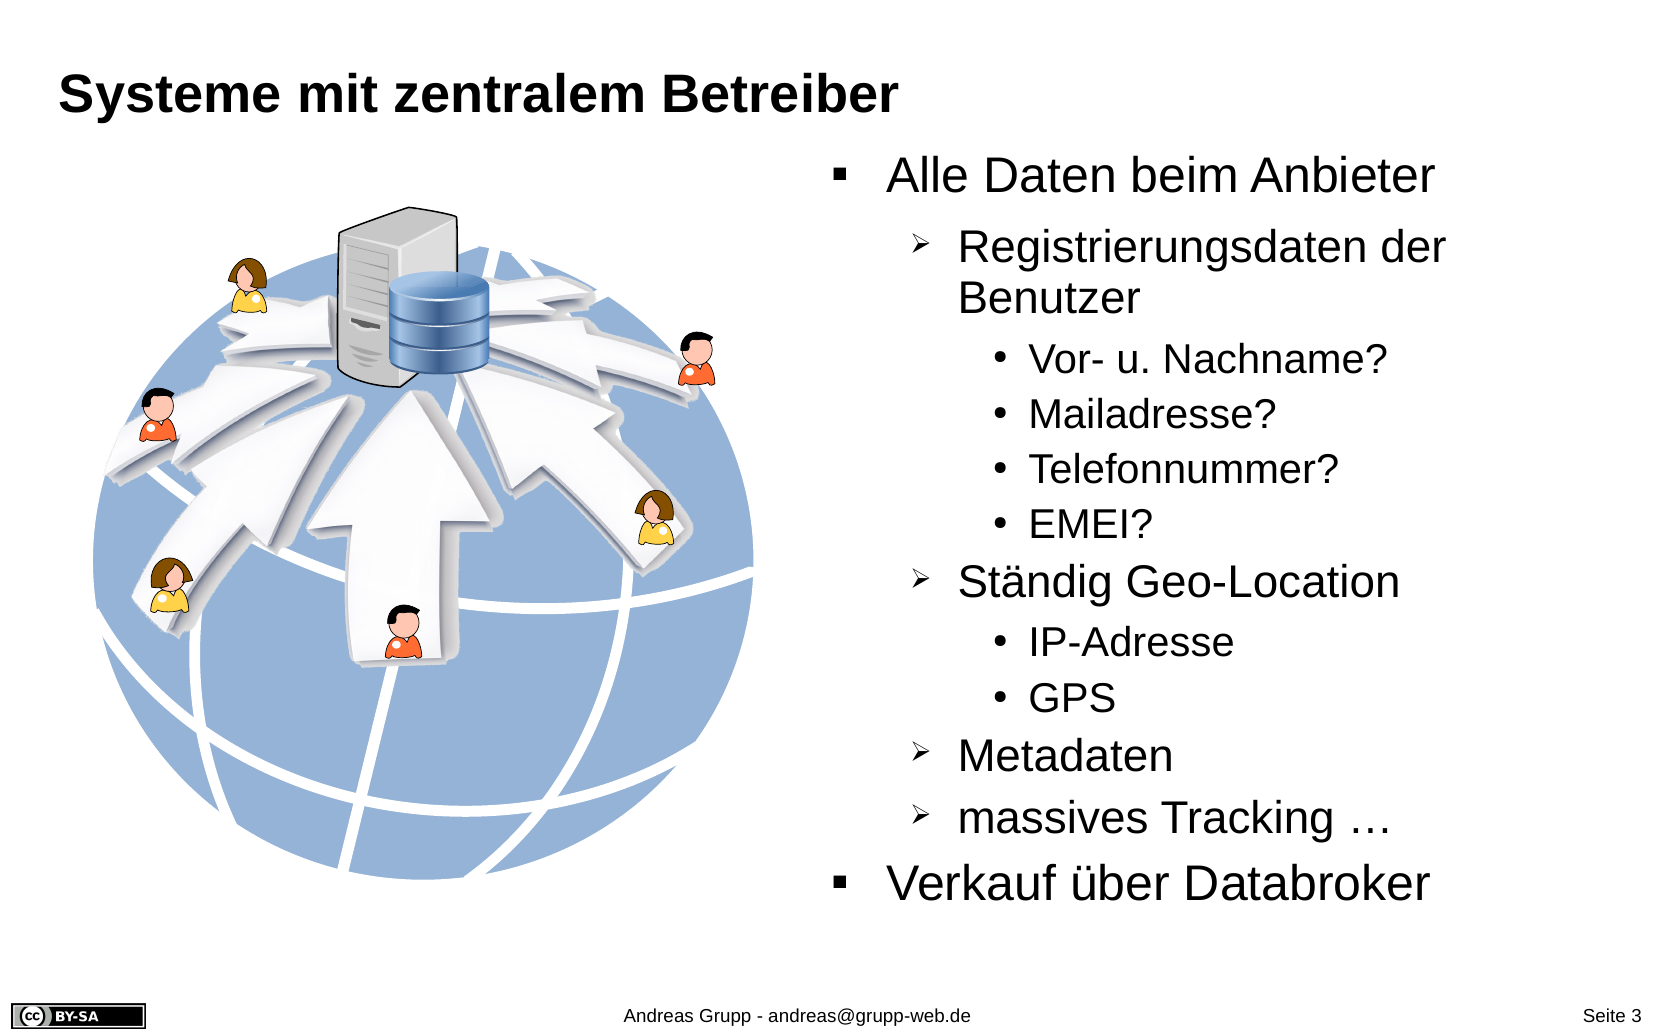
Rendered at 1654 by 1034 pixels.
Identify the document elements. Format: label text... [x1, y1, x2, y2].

picture [88, 206, 768, 886]
picture [11, 1003, 146, 1029]
list Alle Daten beim Anbieter Registrierungsdaten der Benutzer Vor- u. Nachname? Mailadresse? Telefonnummer? EMEI? Ständig Geo-Location IP-Adresse GPS Metadaten massives Tracking … Verkauf über Databroker [815, 147, 1625, 927]
title Systeme mit zentralem Betreiber [59, 24, 1625, 165]
